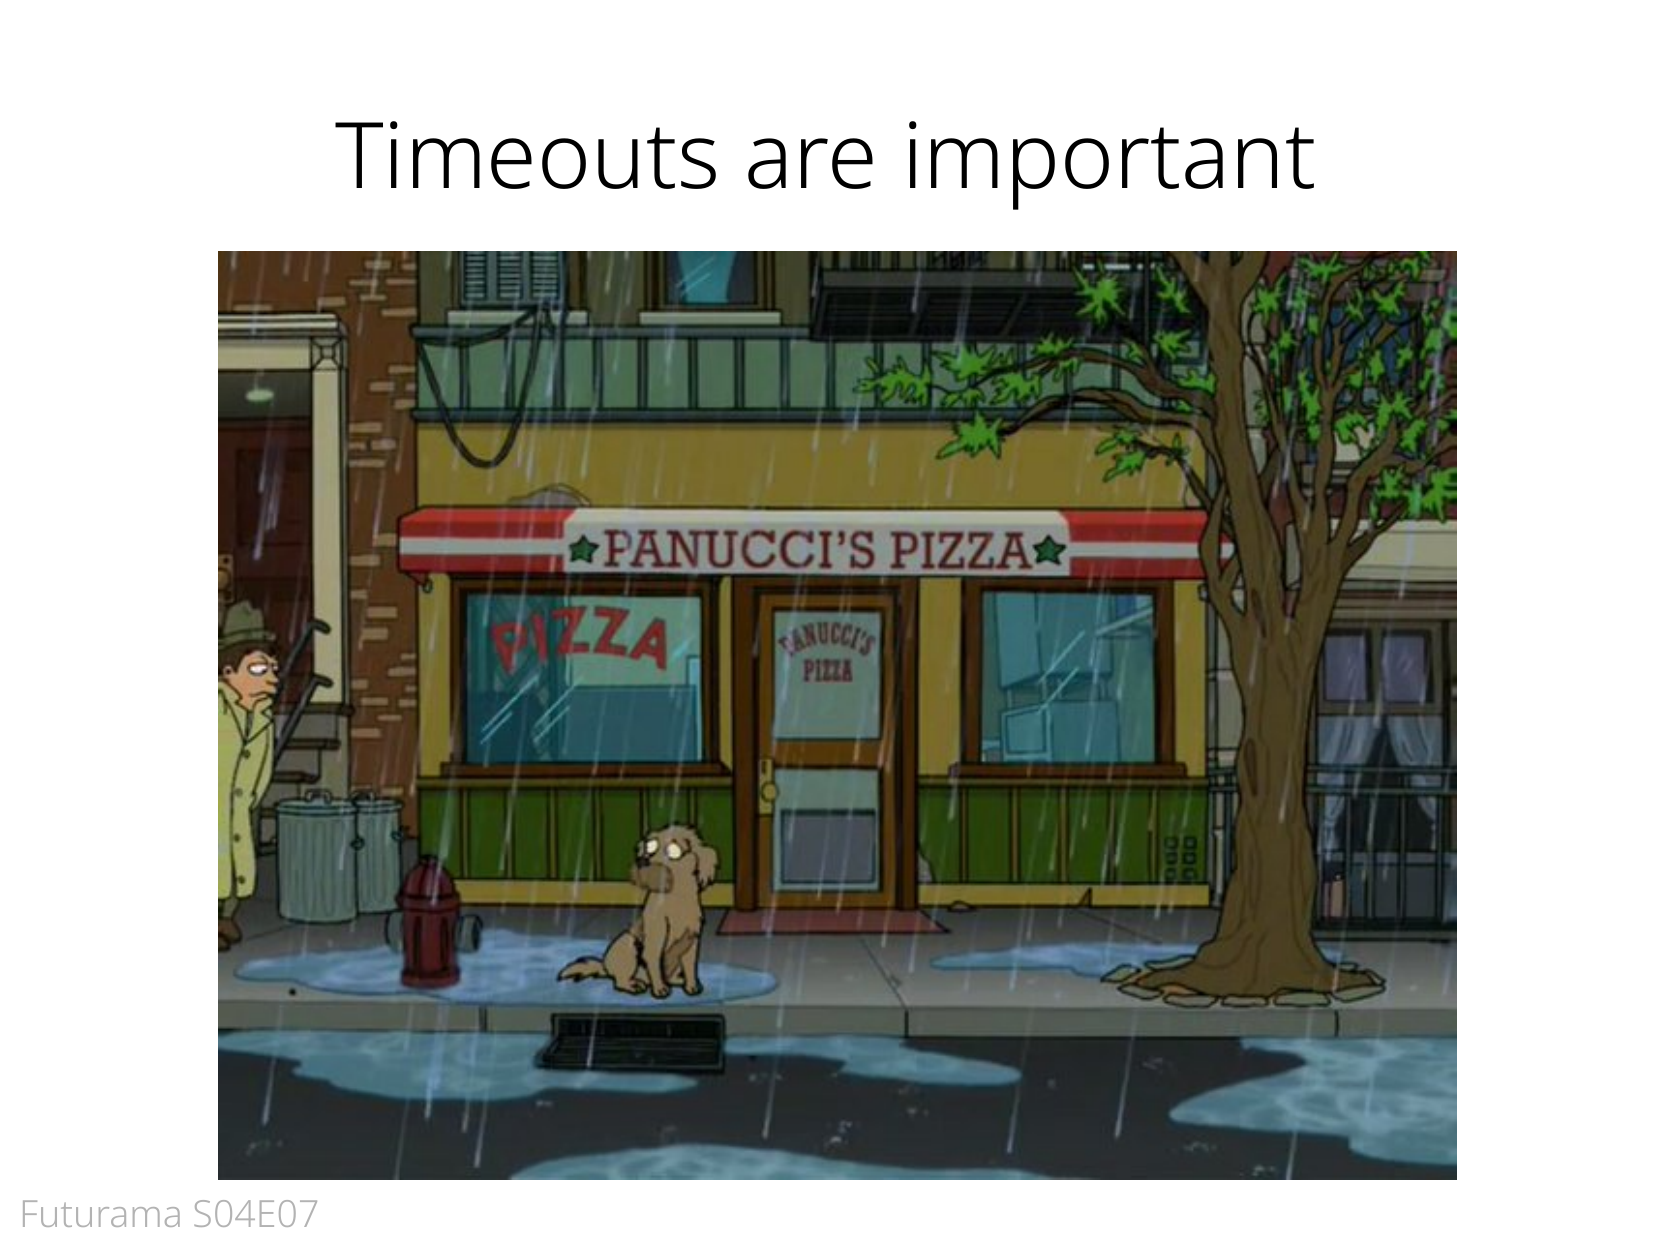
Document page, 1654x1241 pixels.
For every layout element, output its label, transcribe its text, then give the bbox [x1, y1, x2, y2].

text_box Futurama S04E07 [4, 1180, 1158, 1241]
title Timeouts are important [82, 49, 1571, 257]
picture [218, 251, 1457, 1180]
